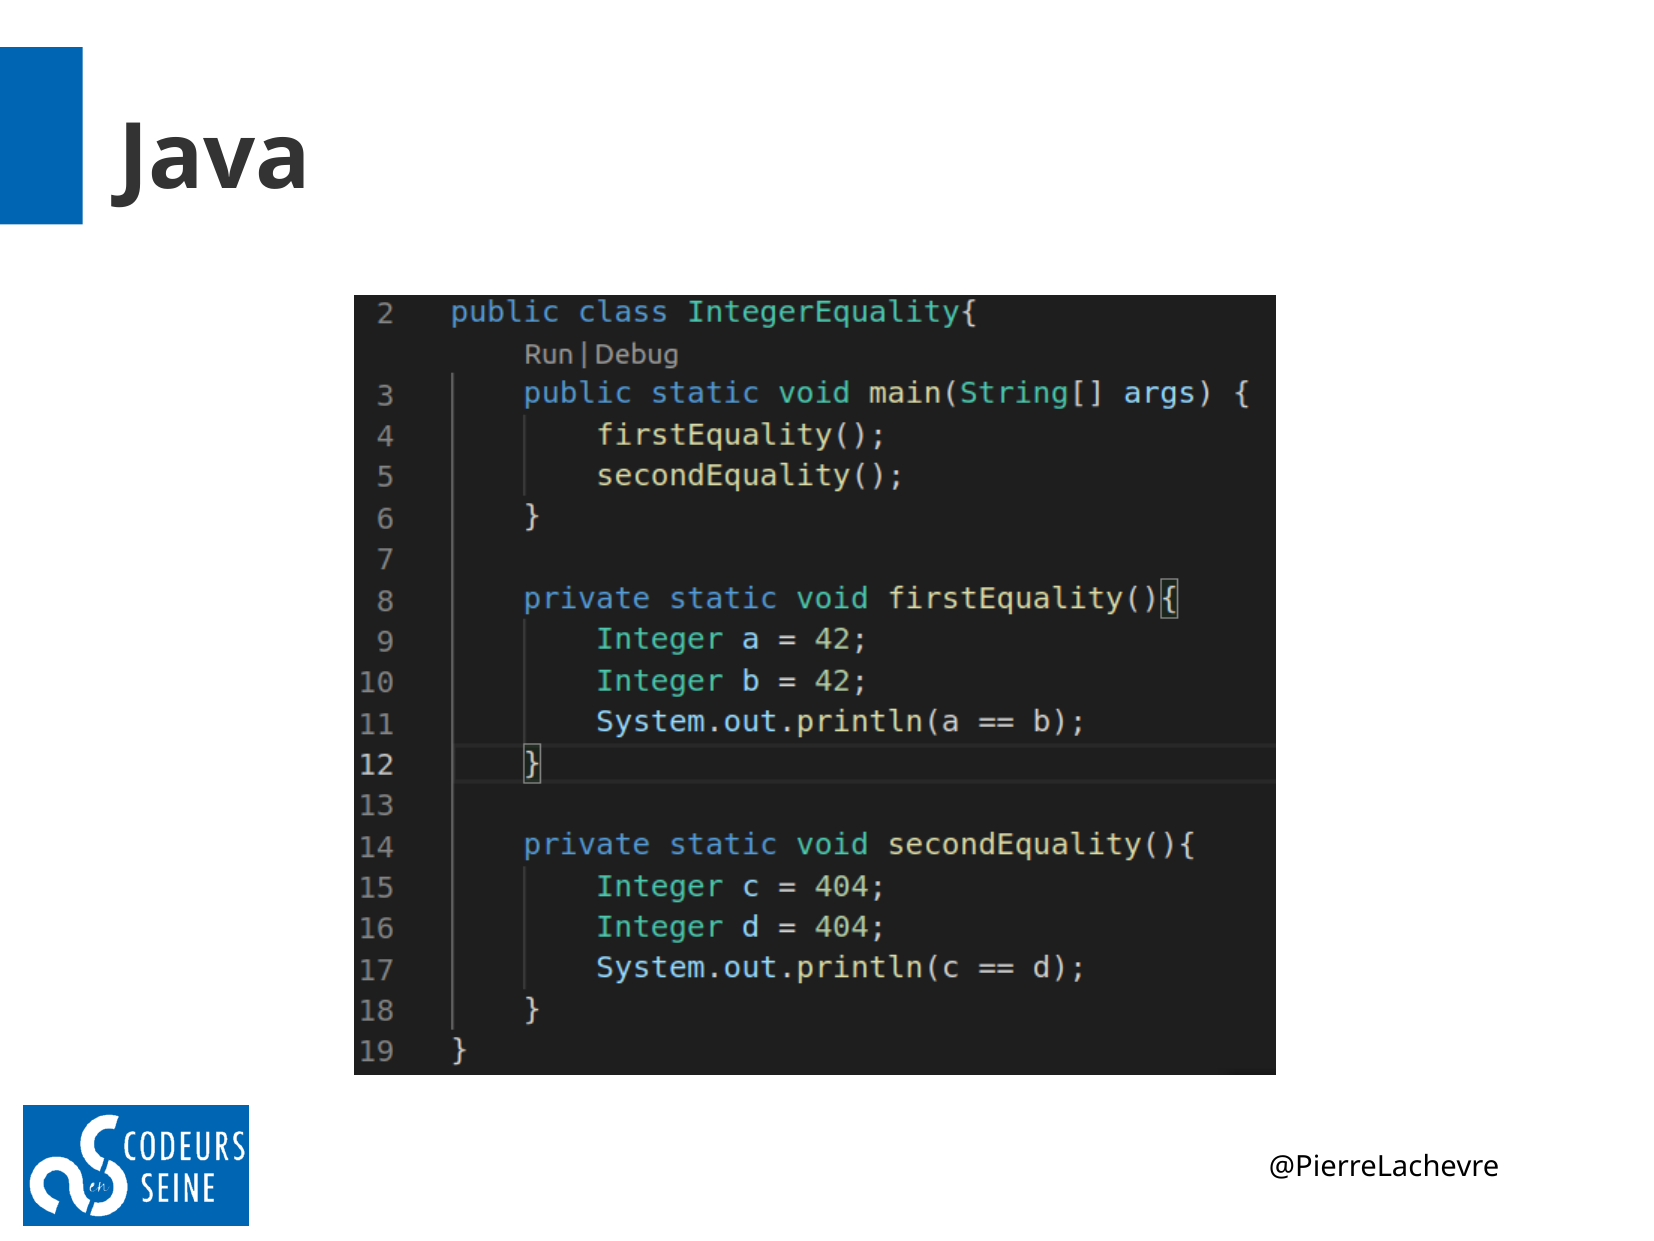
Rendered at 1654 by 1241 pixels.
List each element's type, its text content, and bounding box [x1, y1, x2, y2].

picture [23, 1105, 249, 1226]
title Java [118, 49, 1571, 257]
picture [354, 295, 1276, 1075]
